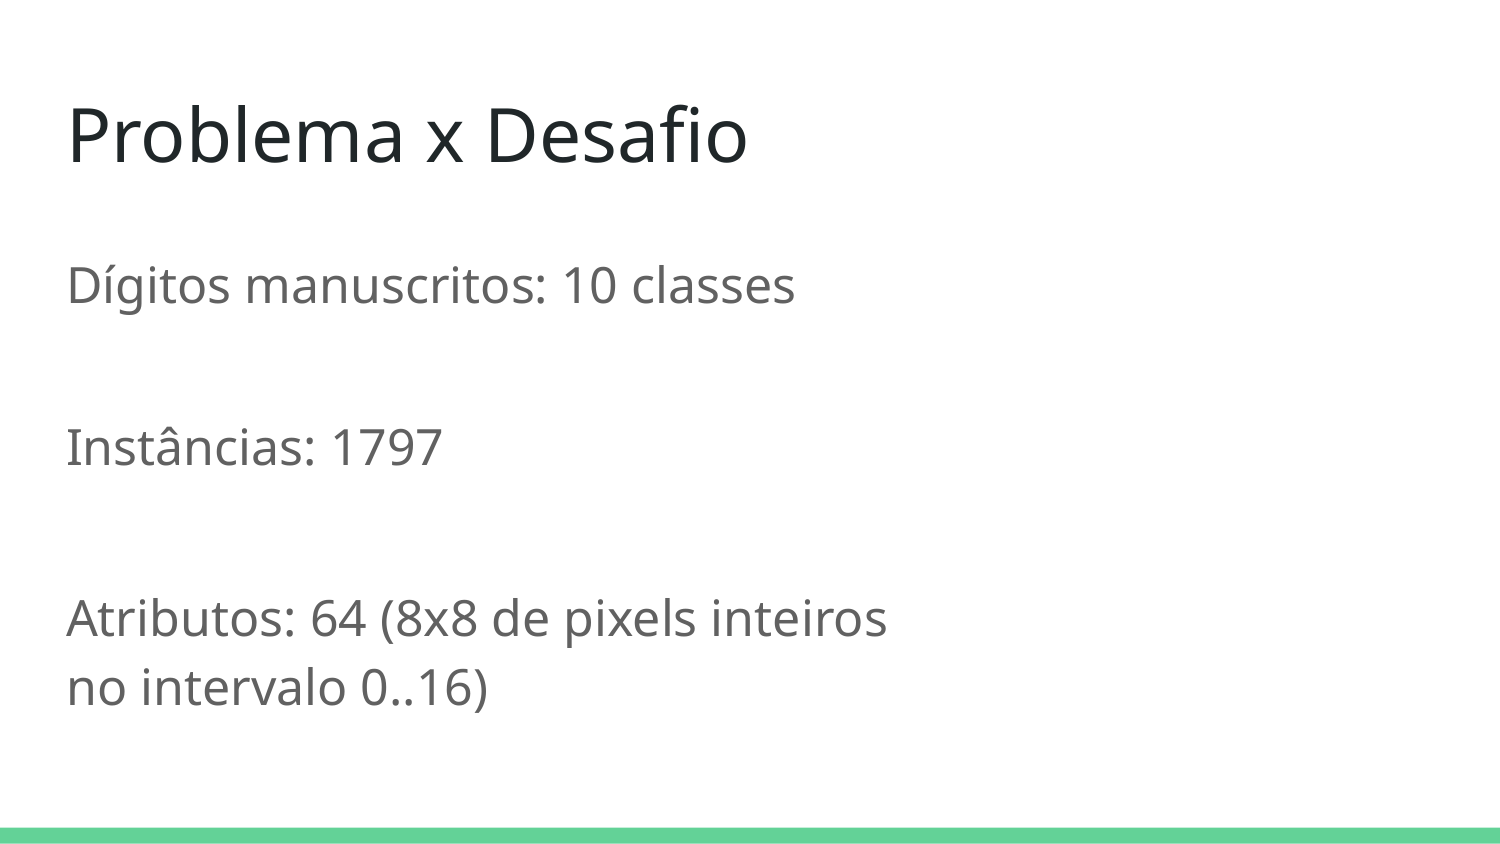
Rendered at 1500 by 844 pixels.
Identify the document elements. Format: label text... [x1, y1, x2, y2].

title Problema x Desafio [51, 72, 1449, 167]
list Dígitos manuscritos: 10 classes Instâncias: 1797 Atributos: 64 (8x8 de pixels inteiros no intervalo 0..16) [51, 229, 970, 810]
